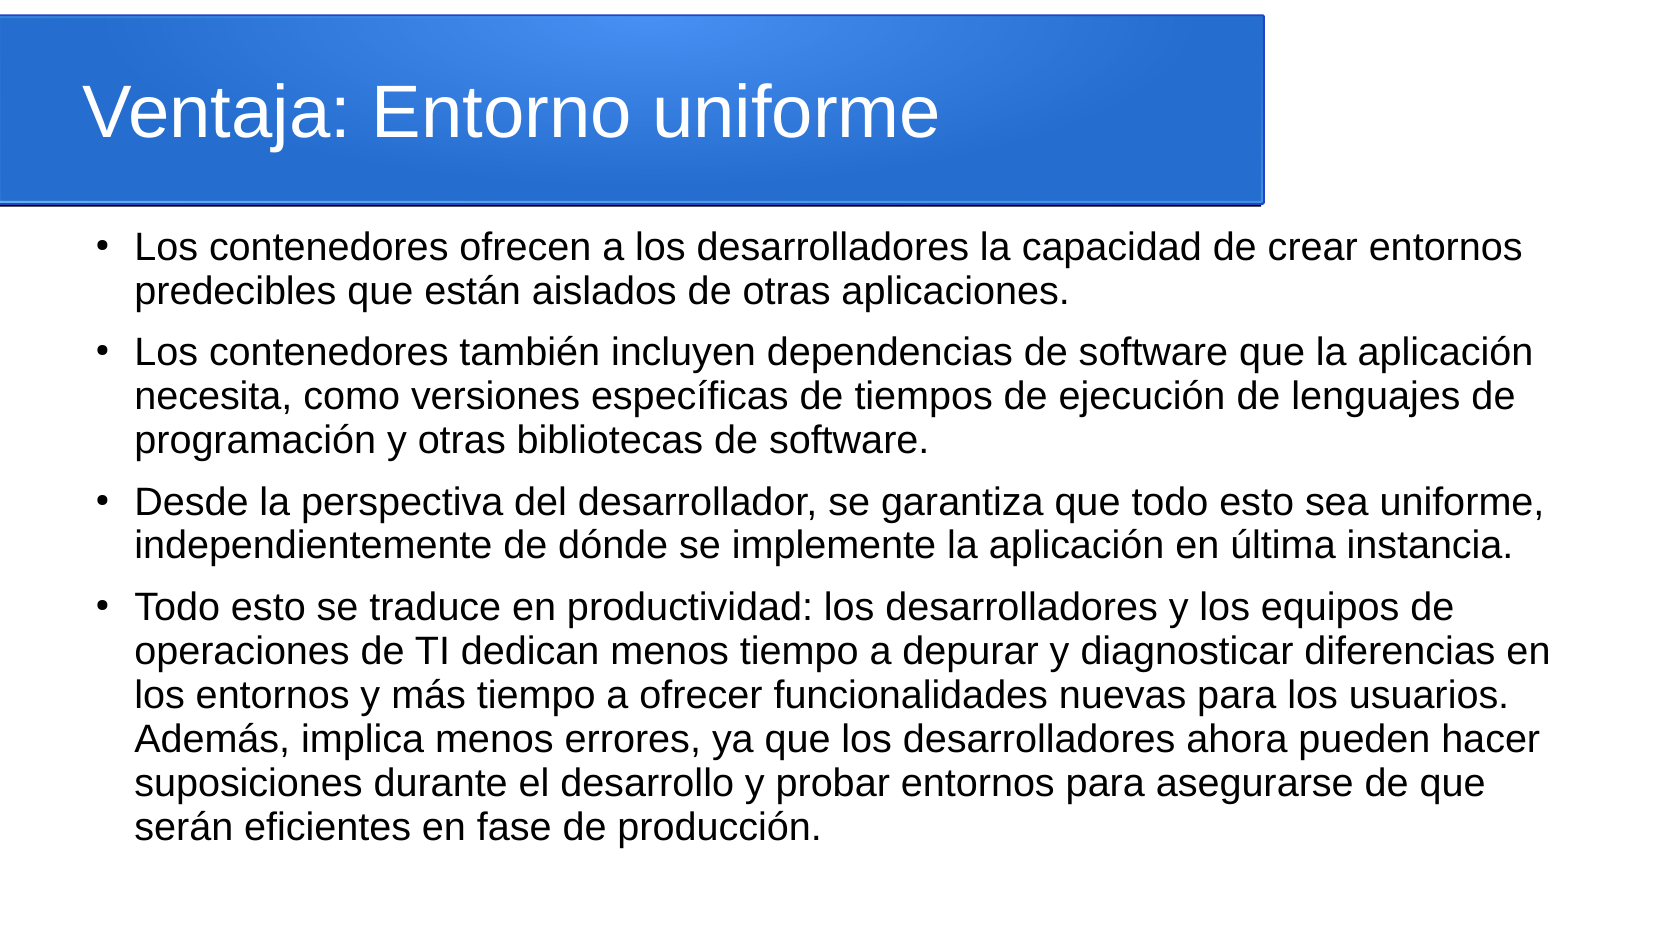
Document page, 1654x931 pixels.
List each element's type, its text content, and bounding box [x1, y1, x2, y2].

title Ventaja: Entorno uniforme [82, 35, 1235, 189]
list Los contenedores ofrecen a los desarrolladores la capacidad de crear entornos predecibles que están aislados de otras aplicaciones. Los contenedores también incluyen dependencias de software que la aplicación necesita, como versiones específicas de tiempos de ejecución de lenguajes de programación y otras bibliotecas de software. Desde la perspectiva del desarrollador, se garantiza que todo esto sea uniforme, independientemente de dónde se implemente la aplicación en última instancia. Todo esto se traduce en productividad: los desarrolladores y los equipos de operaciones de TI dedican menos tiempo a depurar y diagnosticar diferencias en los entornos y más tiempo a ofrecer funcionalidades nuevas para los usuarios. Además, implica menos errores, ya que los desarrolladores ahora pueden hacer suposiciones durante el desarrollo y probar entornos para asegurarse de que serán eficientes en fase de producción. [82, 224, 1571, 886]
